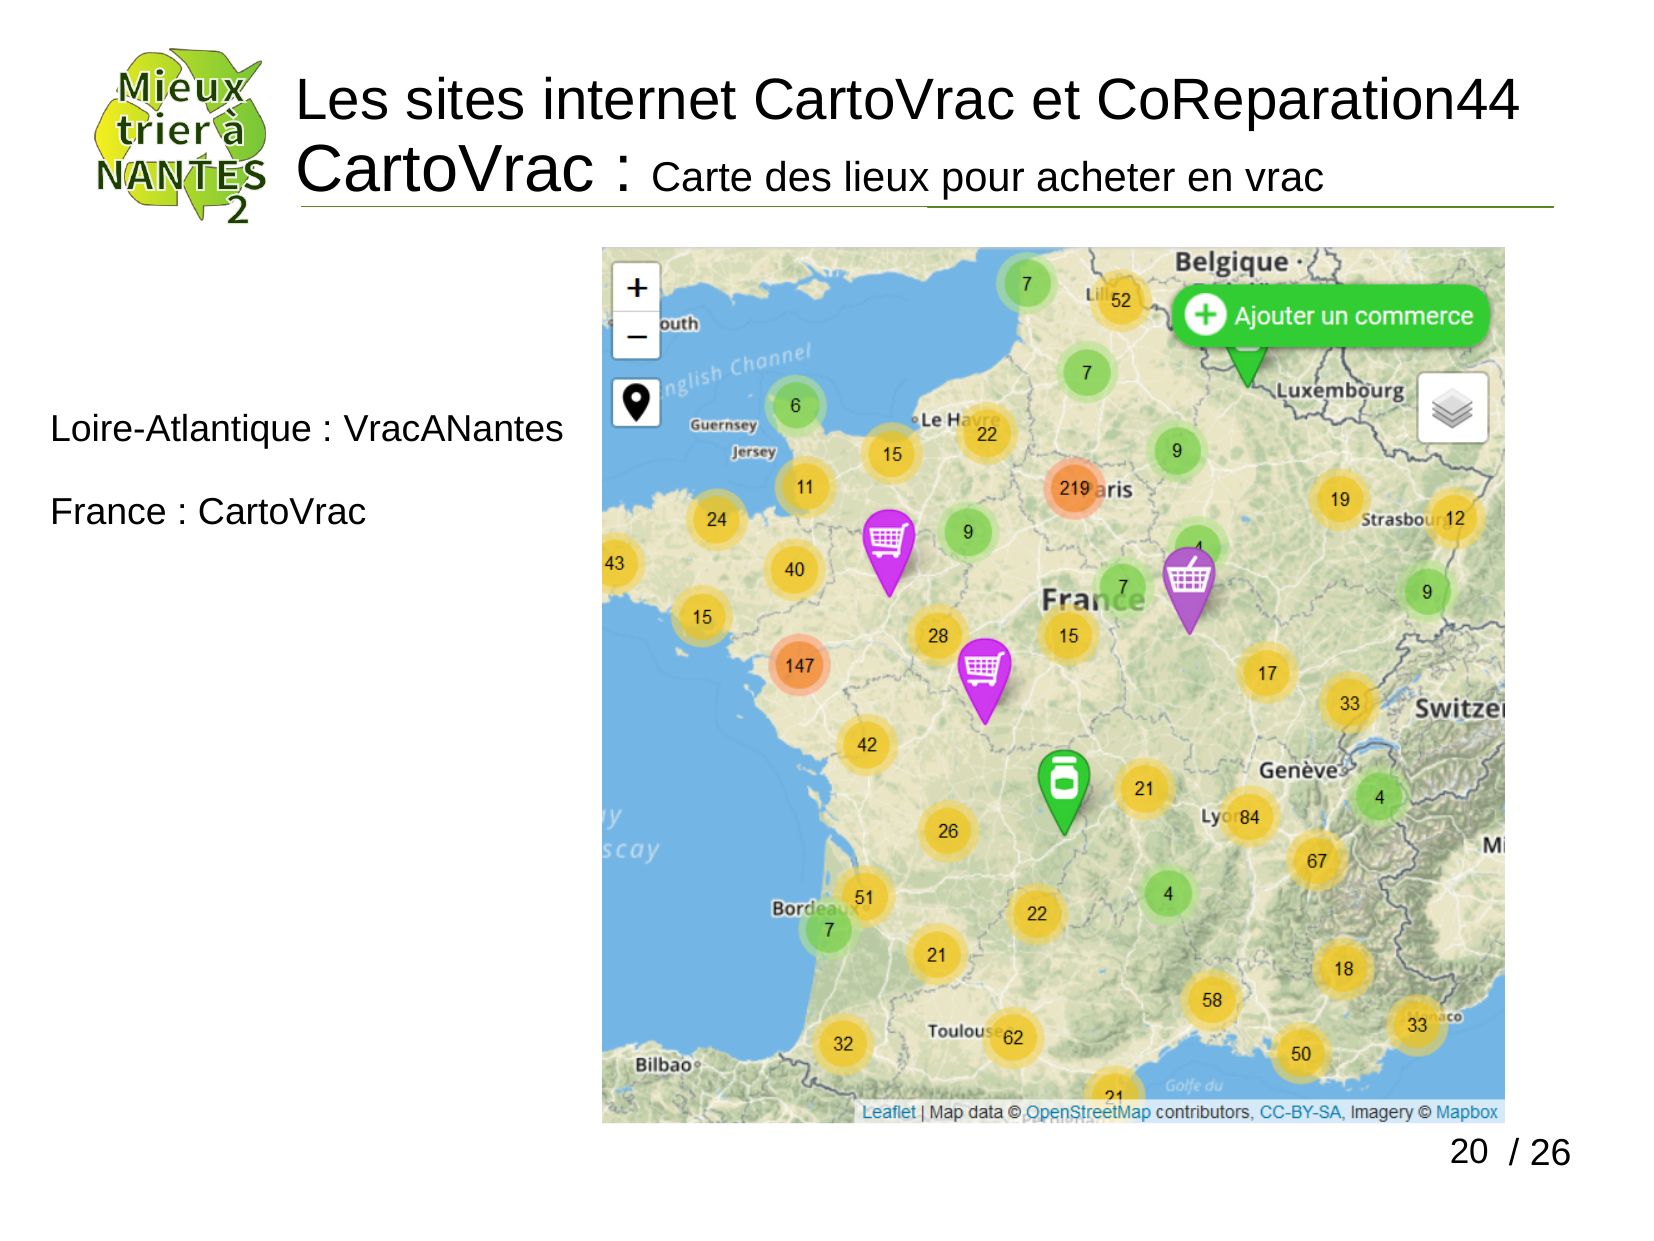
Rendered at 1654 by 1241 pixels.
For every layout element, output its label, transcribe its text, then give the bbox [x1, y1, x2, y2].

text_box / 26 [1494, 1121, 1599, 1193]
picture [602, 247, 1505, 1127]
text_box Les sites internet CartoVrac et CoReparation44 CartoVrac : Carte des lieux pour acheter en vrac [295, 17, 1571, 257]
text_box <numéro> [1435, 1127, 1494, 1179]
picture [94, 48, 272, 225]
text_box Loire-Atlantique : VracANantes France : CartoVrac [35, 271, 591, 1004]
